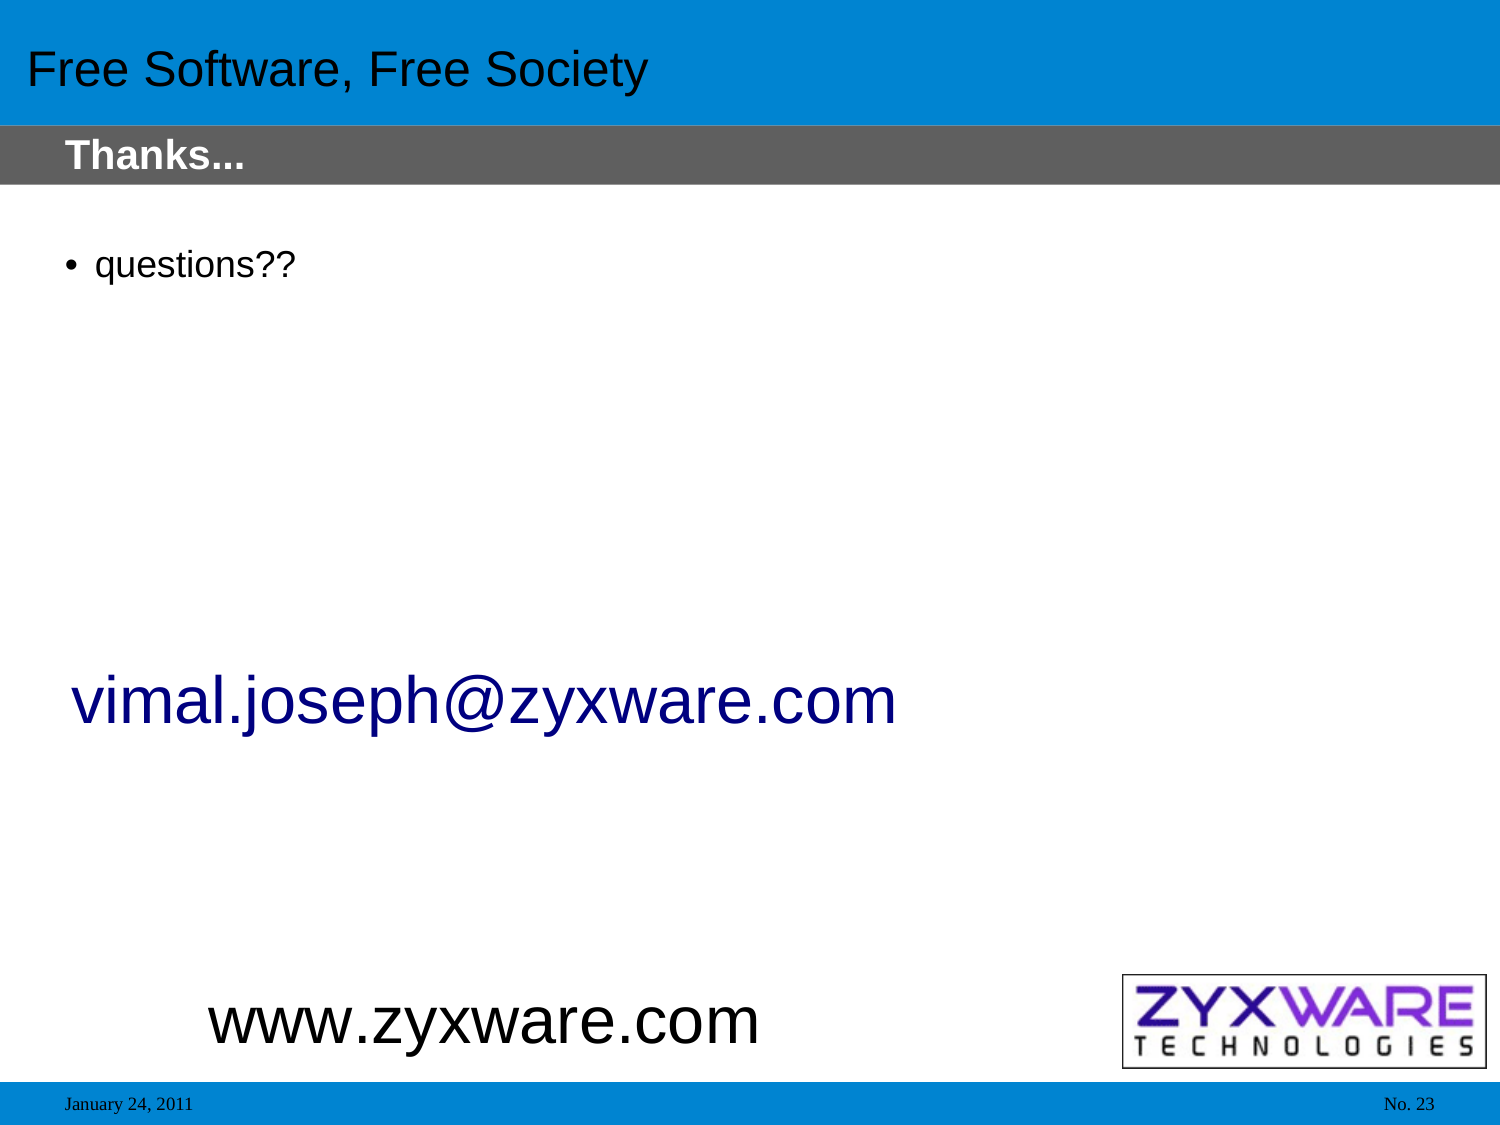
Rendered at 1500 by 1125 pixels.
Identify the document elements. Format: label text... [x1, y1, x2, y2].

picture [1122, 974, 1487, 1069]
list questions?? [64, 243, 1436, 987]
title Thanks... [64, 125, 1436, 185]
text_box vimal.joseph@zyxware.com www.zyxware.com [56, 649, 916, 1065]
